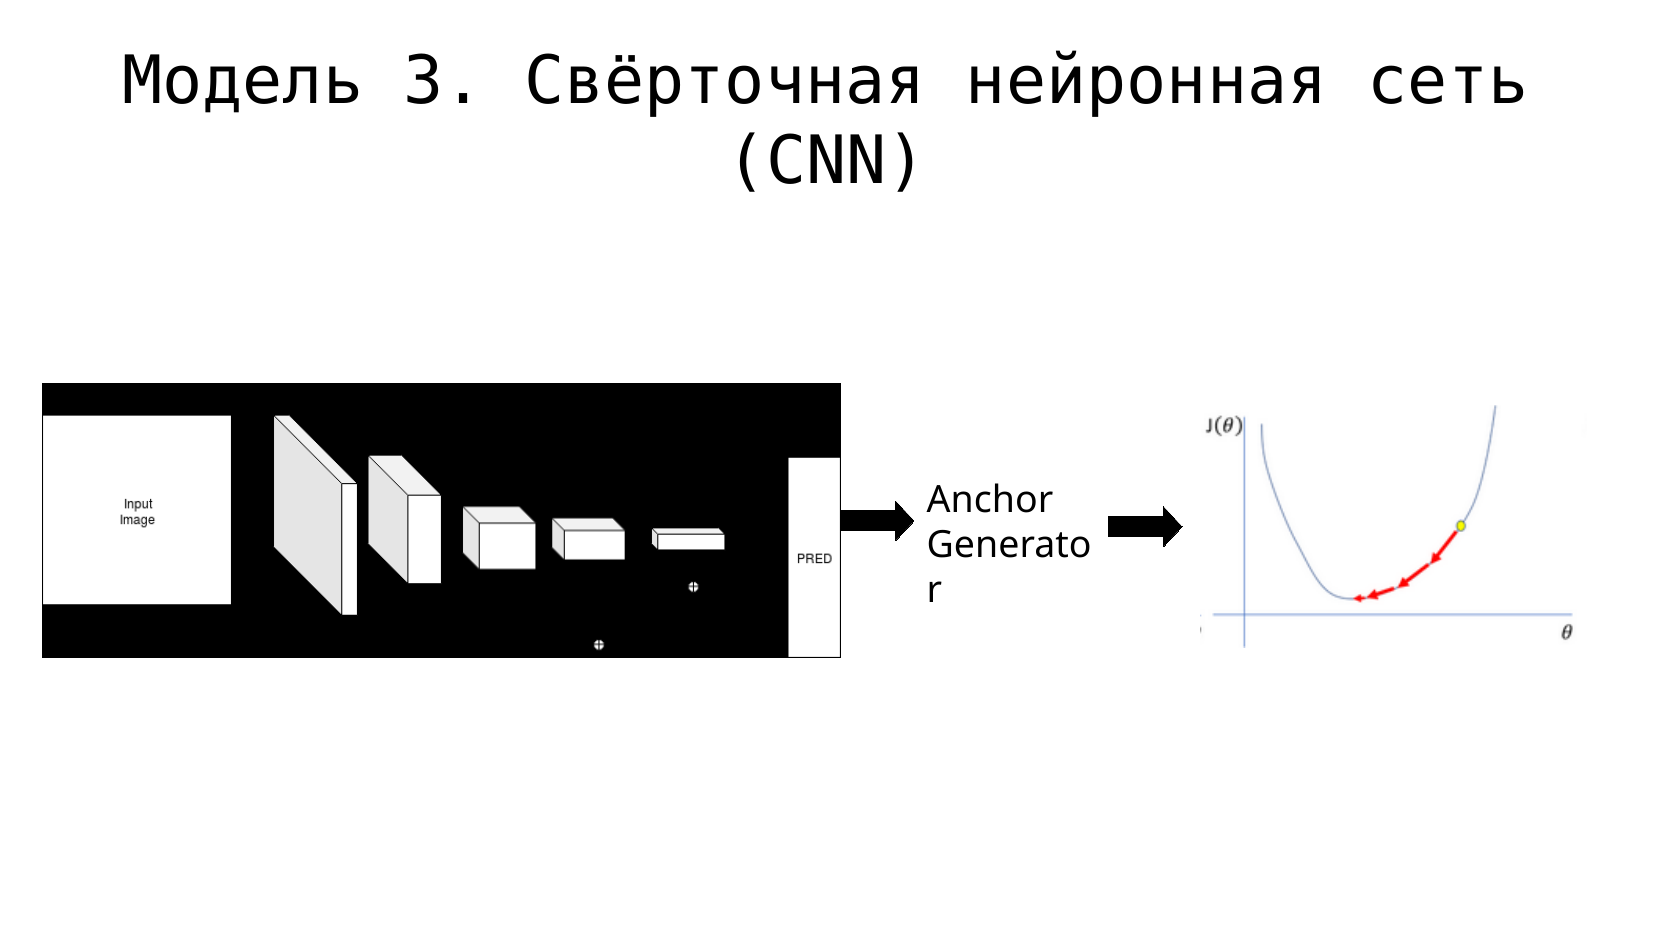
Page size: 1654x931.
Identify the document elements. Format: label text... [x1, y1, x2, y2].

picture [42, 384, 841, 658]
text_box [840, 501, 914, 541]
picture [1200, 405, 1587, 648]
title Модель 3. Свёрточная нейронная сеть (CNN) [82, 37, 1571, 193]
text_box Anchor Generator [911, 467, 1118, 574]
text_box [1108, 506, 1183, 547]
